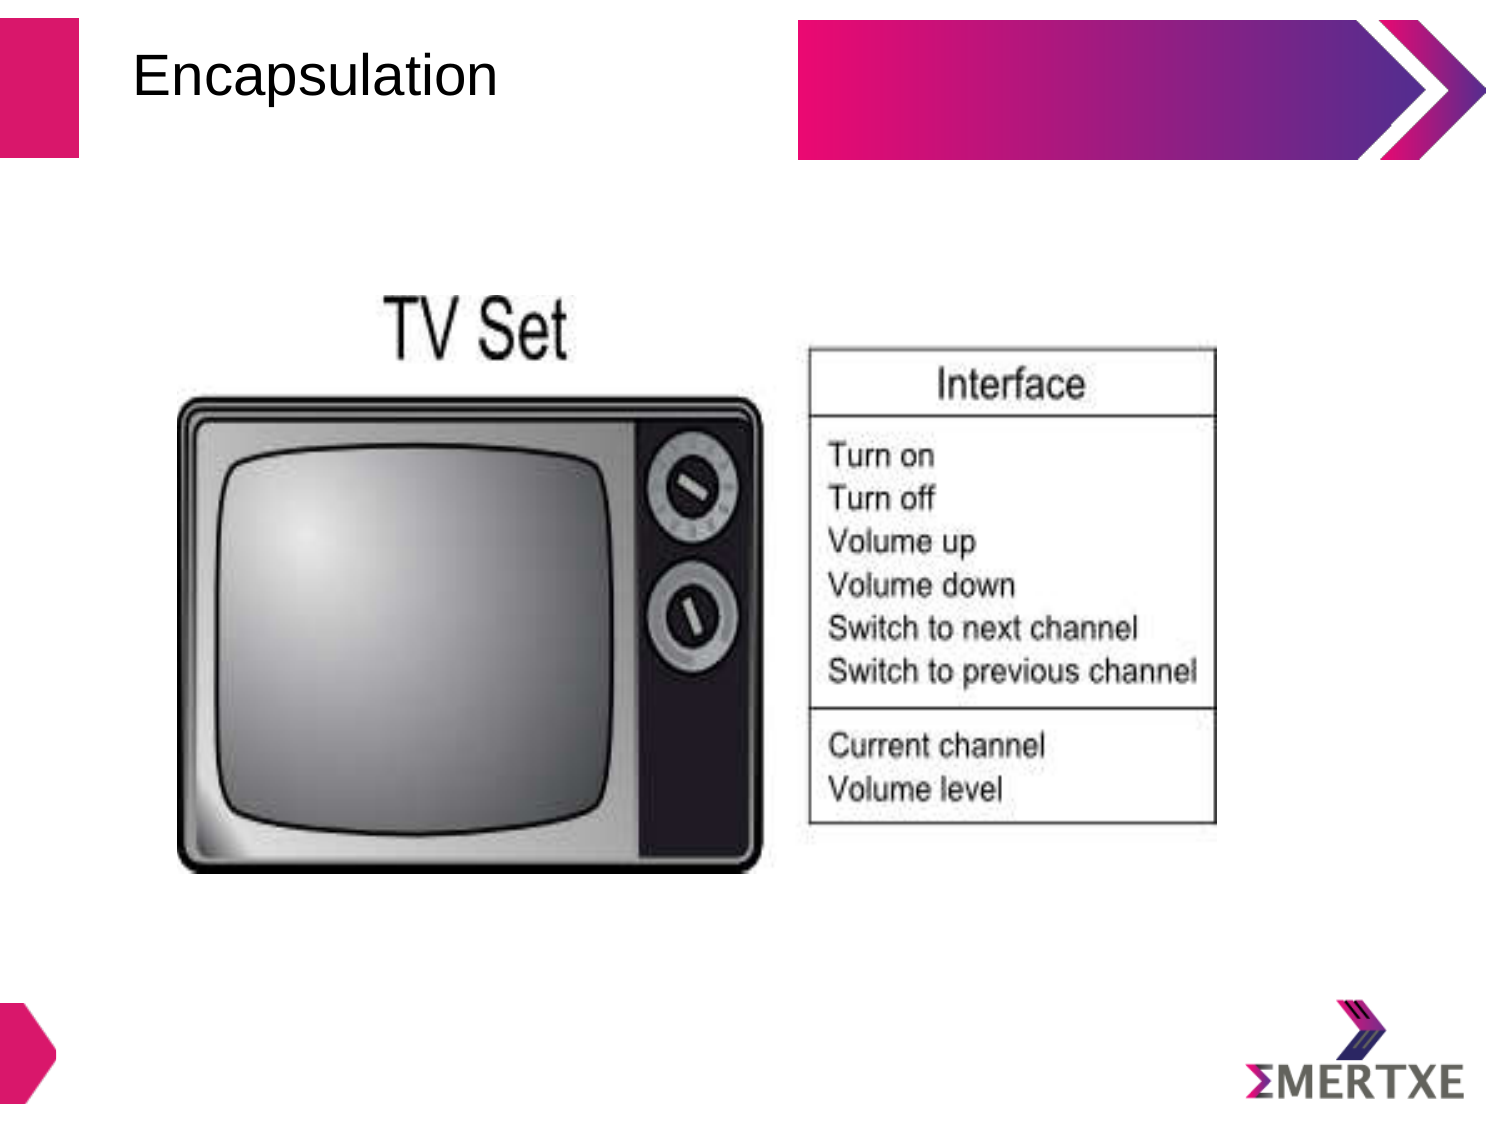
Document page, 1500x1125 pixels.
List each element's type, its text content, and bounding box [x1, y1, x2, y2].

picture [177, 295, 1217, 875]
picture [1245, 996, 1465, 1099]
text_box Encapsulation [118, 35, 709, 158]
picture [798, 20, 1486, 160]
